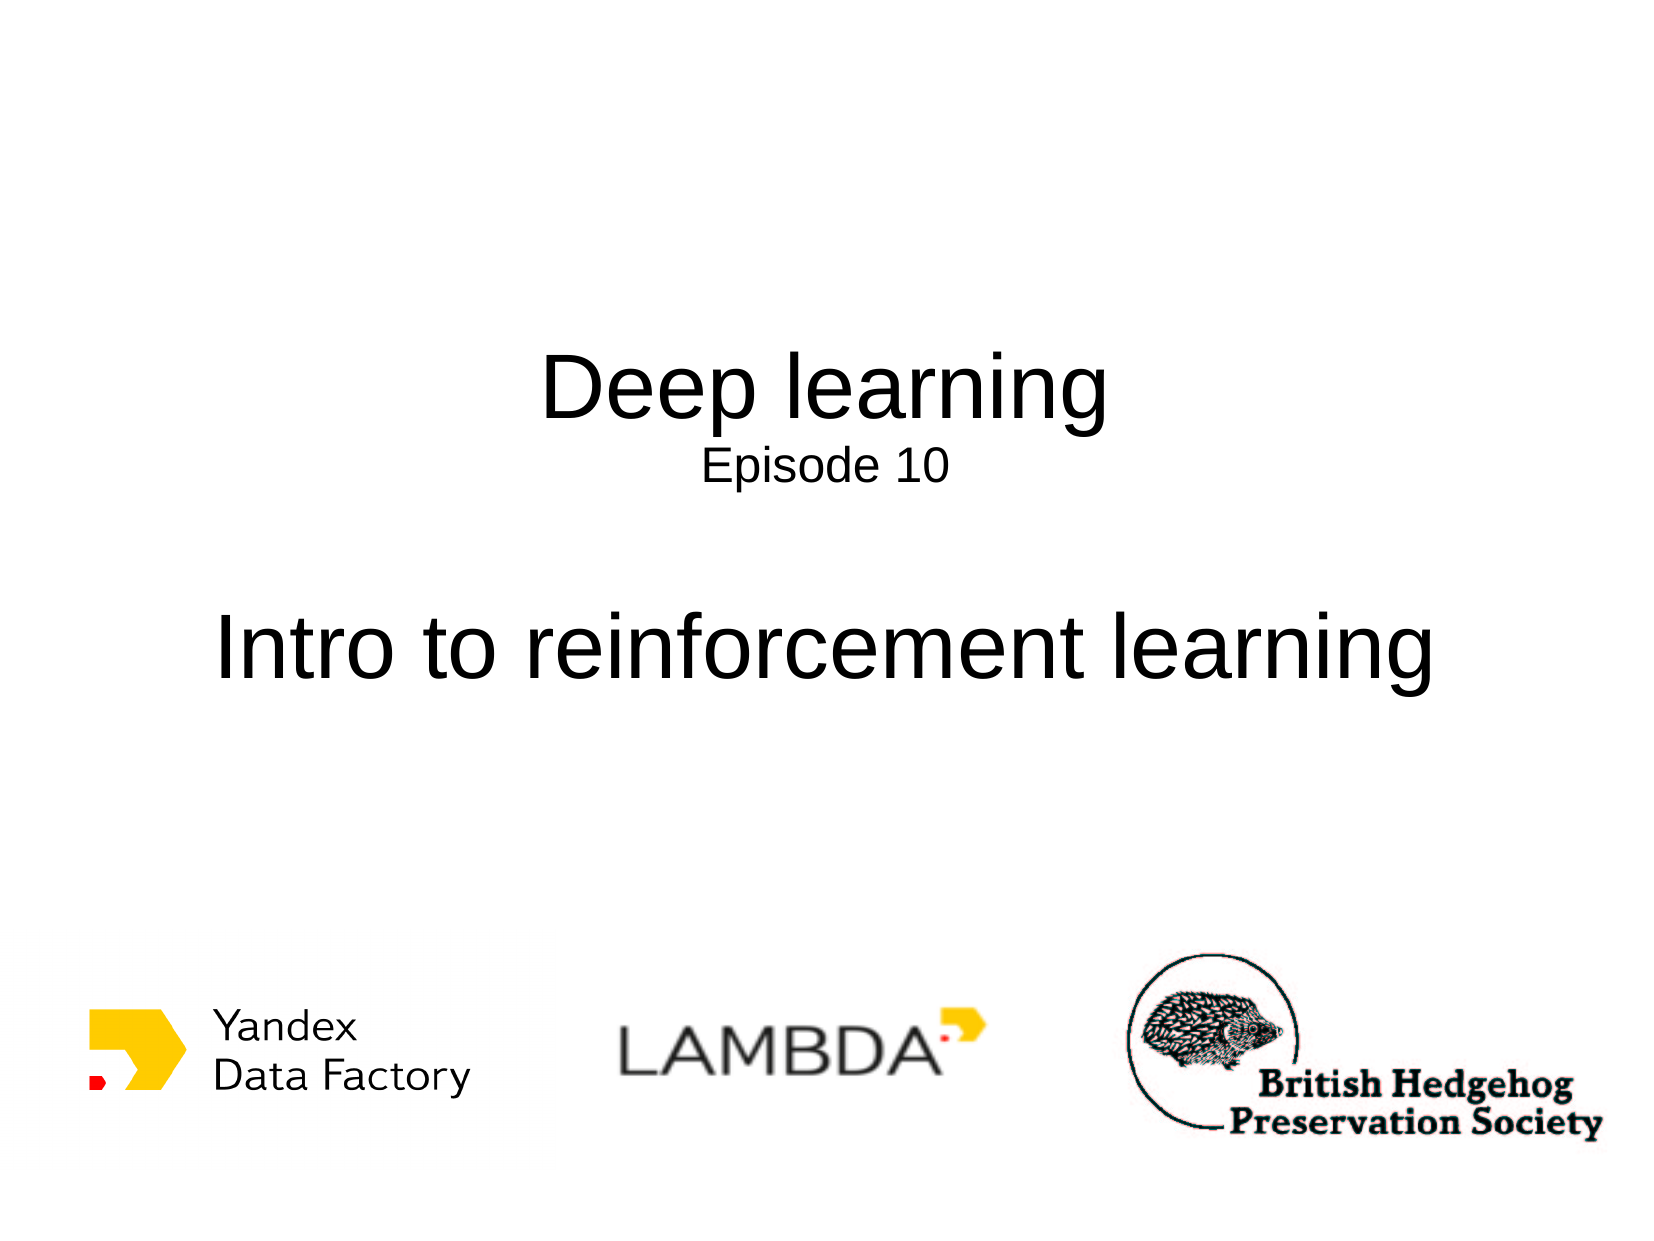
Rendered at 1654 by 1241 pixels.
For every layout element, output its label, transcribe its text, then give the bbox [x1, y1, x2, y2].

text_box Deep learning Episode 10 Intro to reinforcement learning [0, 311, 1654, 723]
picture [1050, 869, 1654, 1241]
picture [0, 929, 556, 1171]
picture [585, 872, 1006, 1213]
